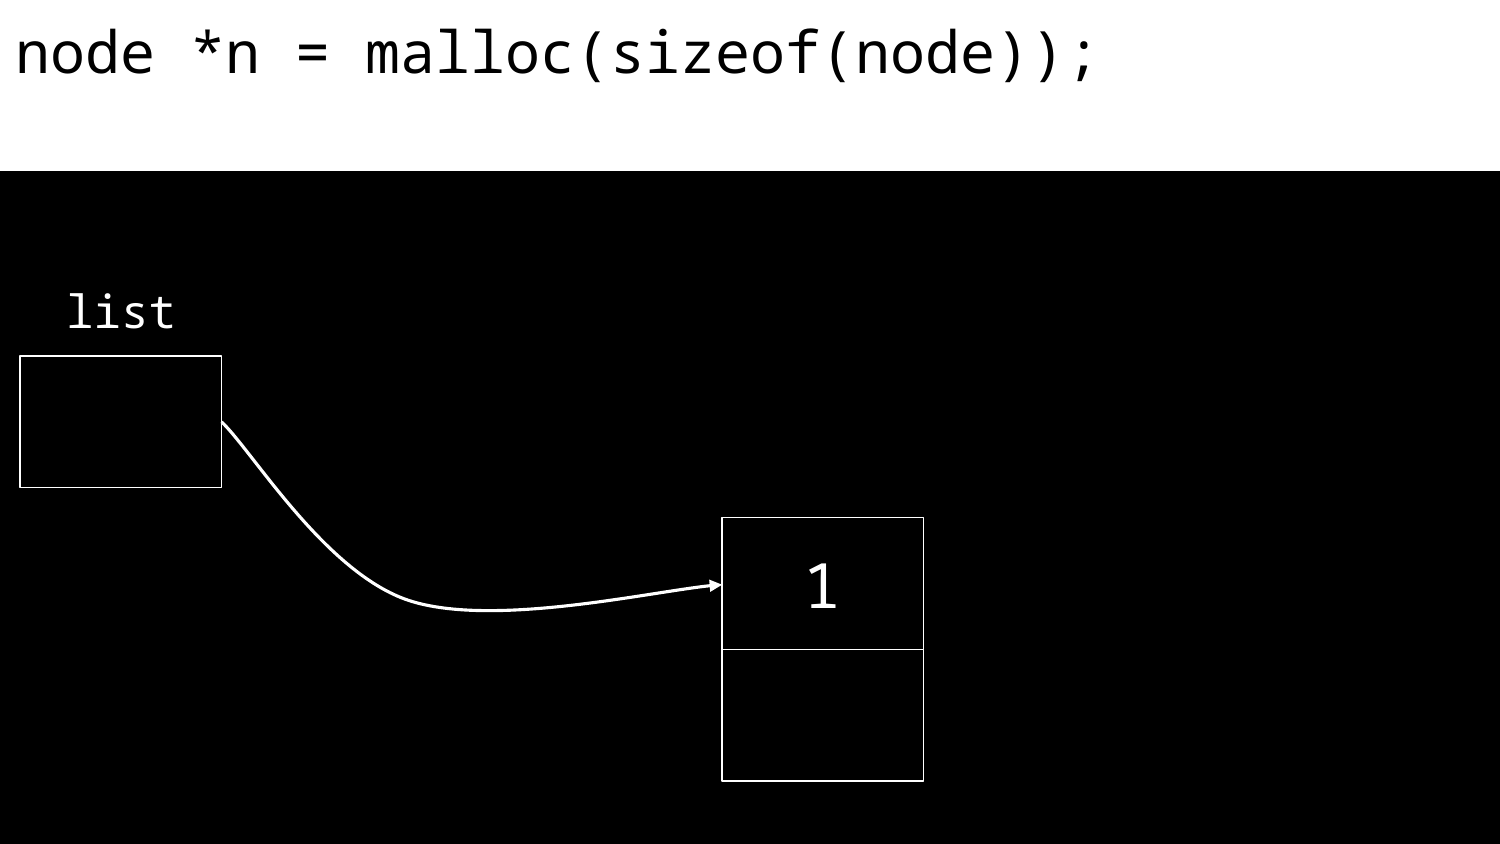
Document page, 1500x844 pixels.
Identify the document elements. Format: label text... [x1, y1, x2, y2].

text_box list [50, 267, 192, 334]
text_box 1 [722, 517, 924, 649]
title node *n = malloc(sizeof(node)); [0, 0, 1500, 171]
